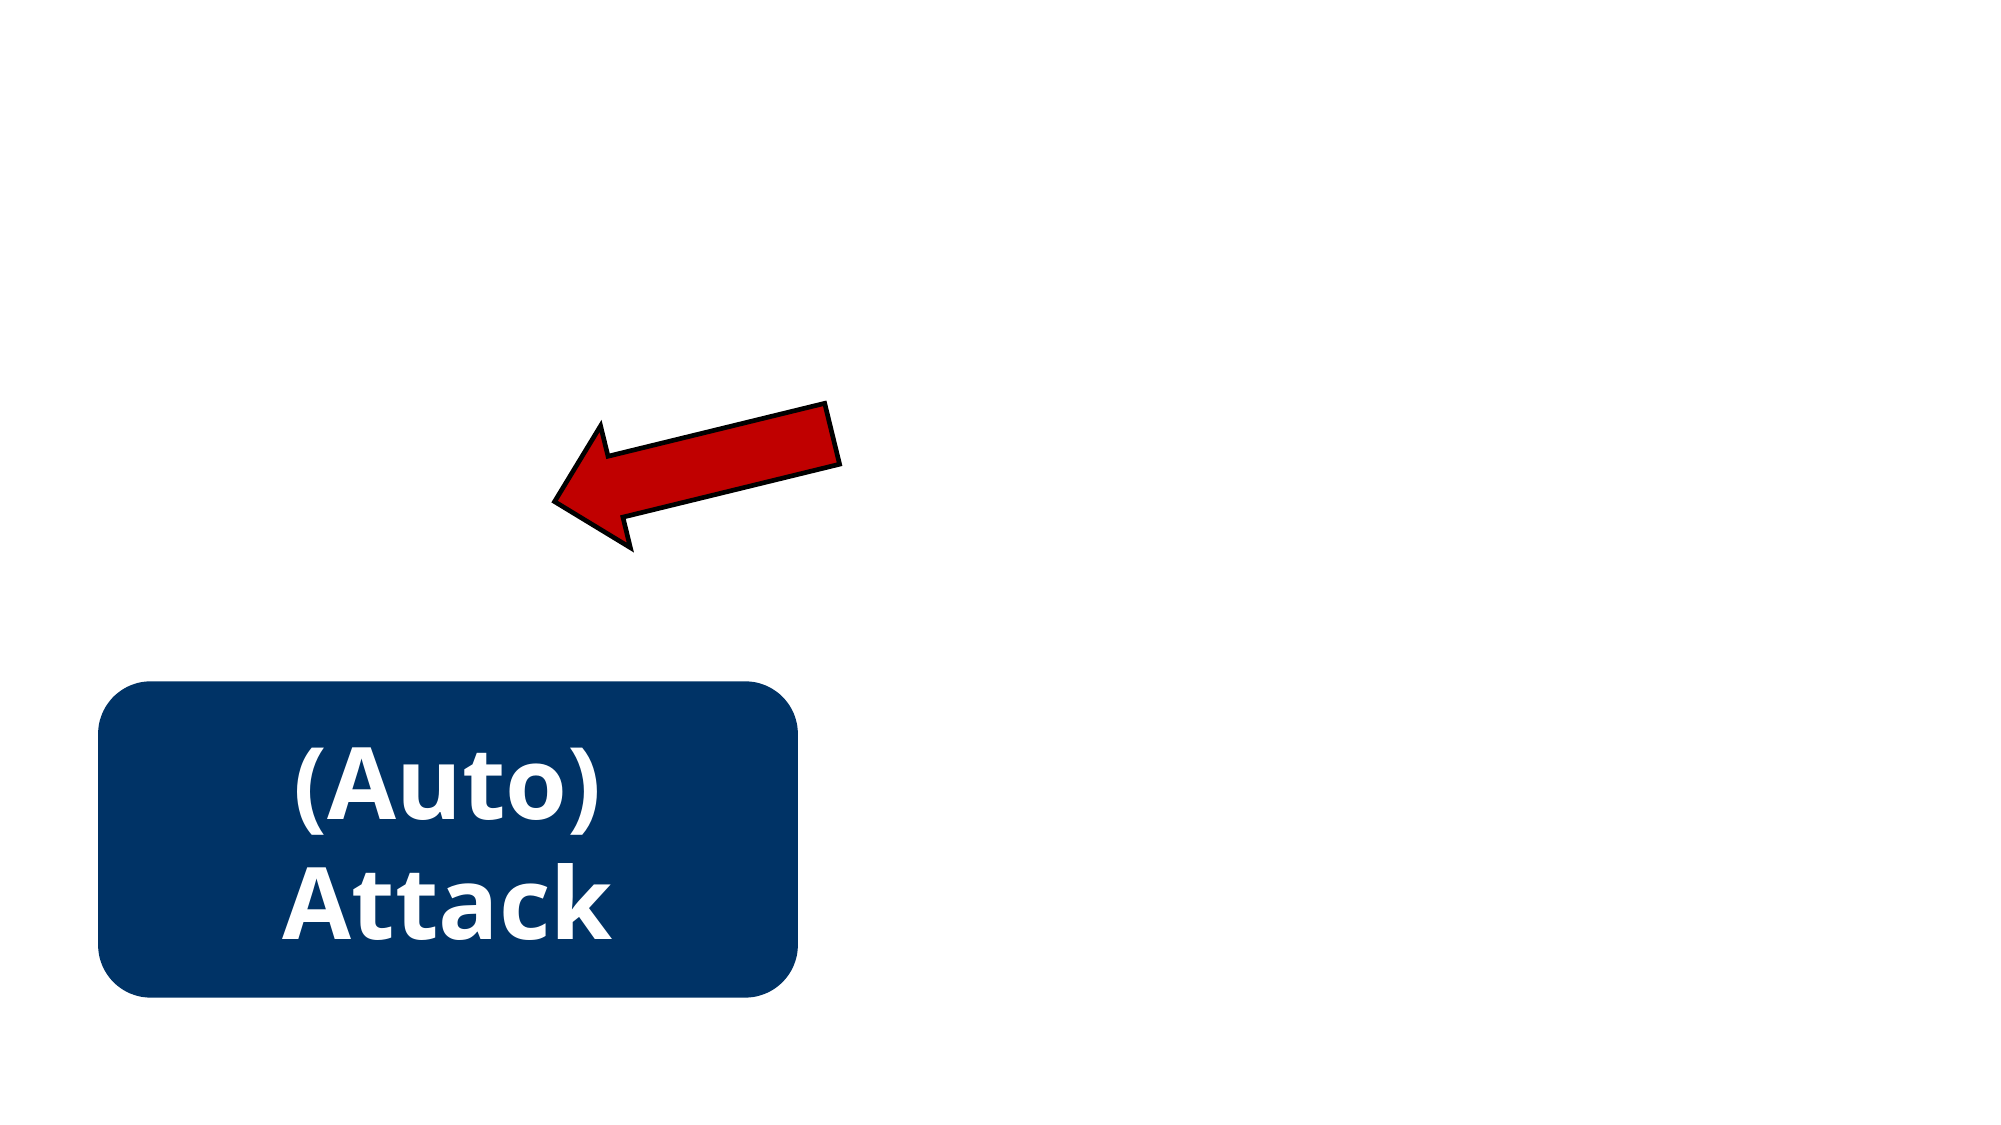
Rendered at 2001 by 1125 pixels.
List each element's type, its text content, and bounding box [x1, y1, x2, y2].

text_box [554, 403, 840, 548]
text_box (Auto) Attack [98, 681, 798, 998]
